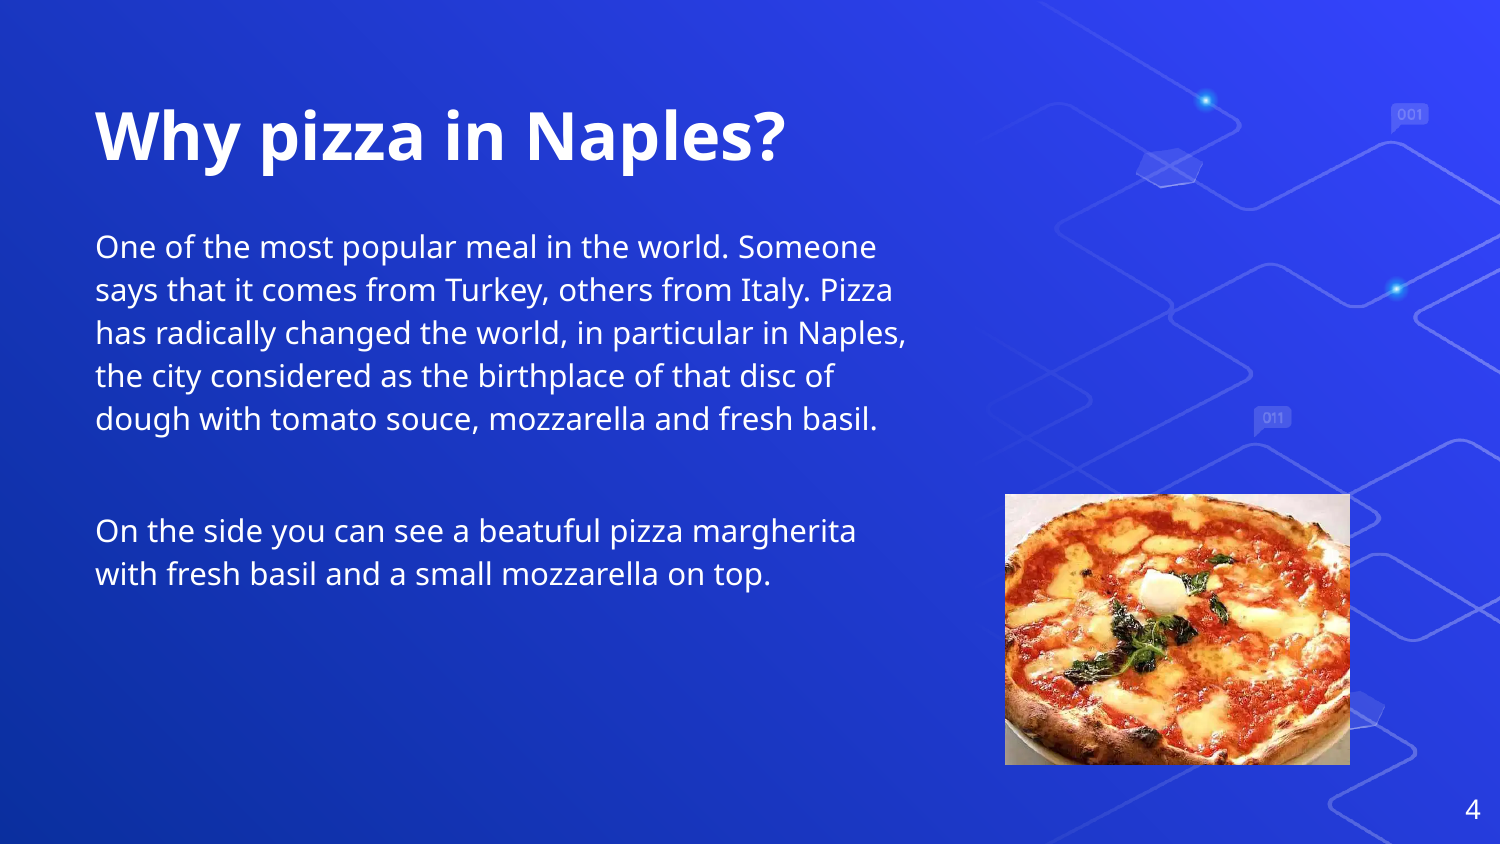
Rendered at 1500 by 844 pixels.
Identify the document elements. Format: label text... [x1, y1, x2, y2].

text_box <number> [1391, 779, 1481, 844]
text_box One of the most popular meal in the world. Someone says that it comes from Turkey, others from Italy. Pizza has radically changed the world, in particular in Naples, the city considered as the birthplace of that disc of dough with tomato souce, mozzarella and fresh basil. On the side you can see a beatuful pizza margherita with fresh basil and a small mozzarella on top. [95, 221, 915, 741]
text_box Why pizza in Naples? [95, 33, 1082, 175]
picture [0, 0, 1500, 844]
